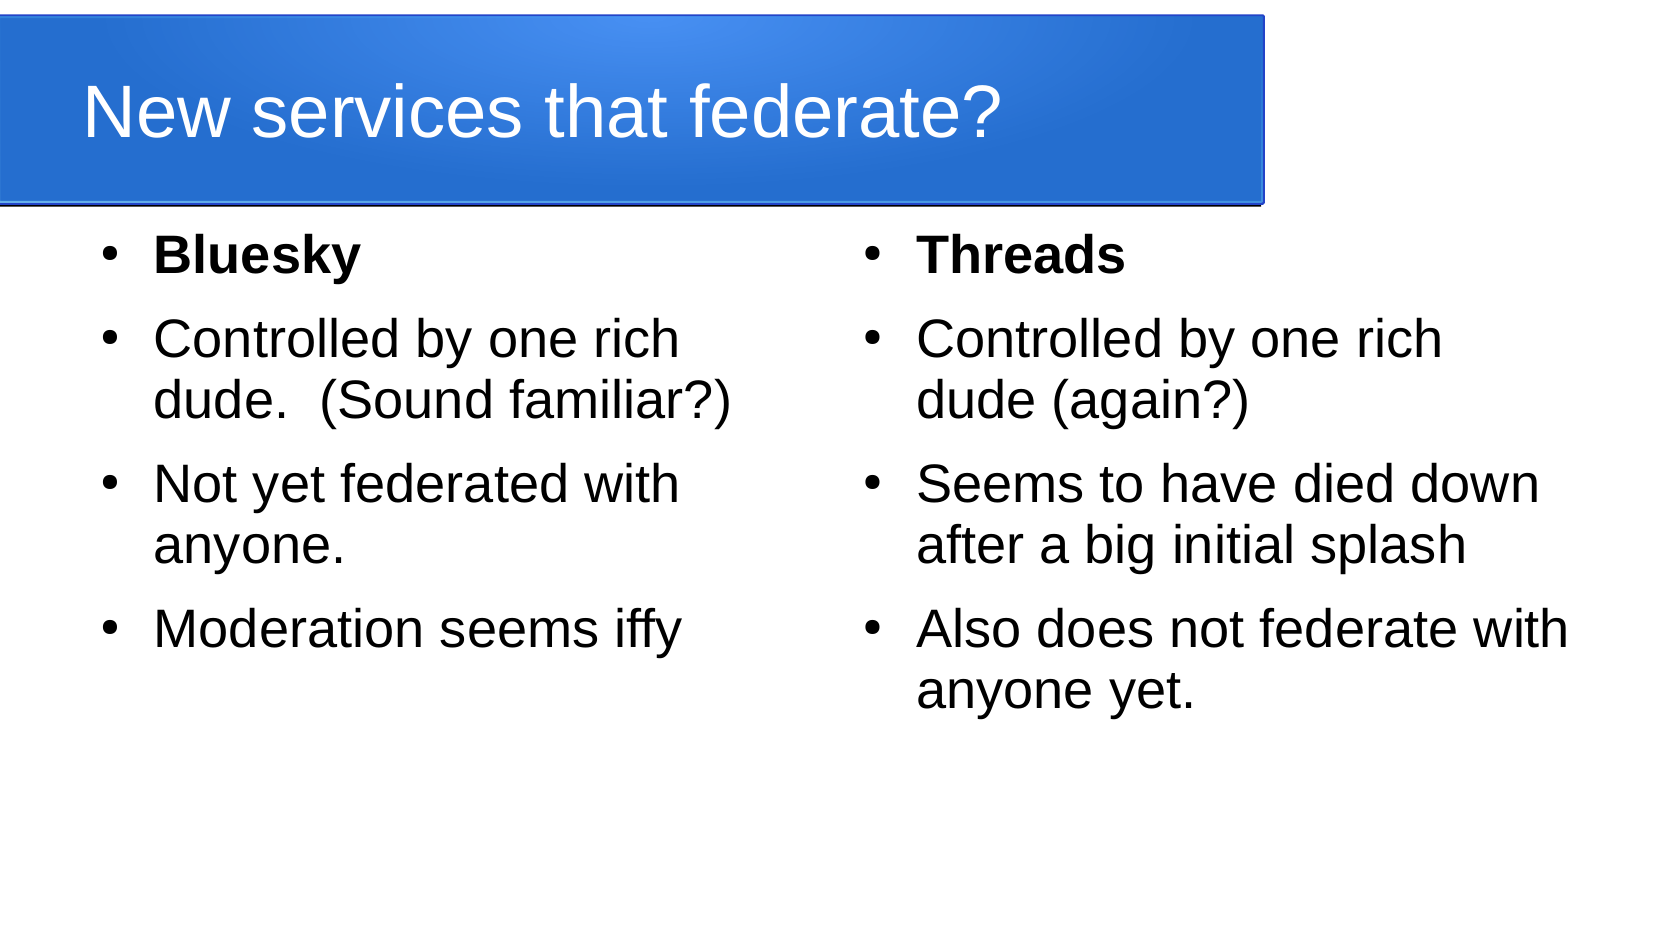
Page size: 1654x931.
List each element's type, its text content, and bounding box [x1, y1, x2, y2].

list Threads Controlled by one rich dude (again?) Seems to have died down after a big initial splash Also does not federate with anyone yet. [845, 224, 1572, 764]
title New services that federate? [82, 35, 1235, 189]
list Bluesky Controlled by one rich dude. (Sound familiar?) Not yet federated with anyone. Moderation seems iffy [82, 224, 809, 764]
